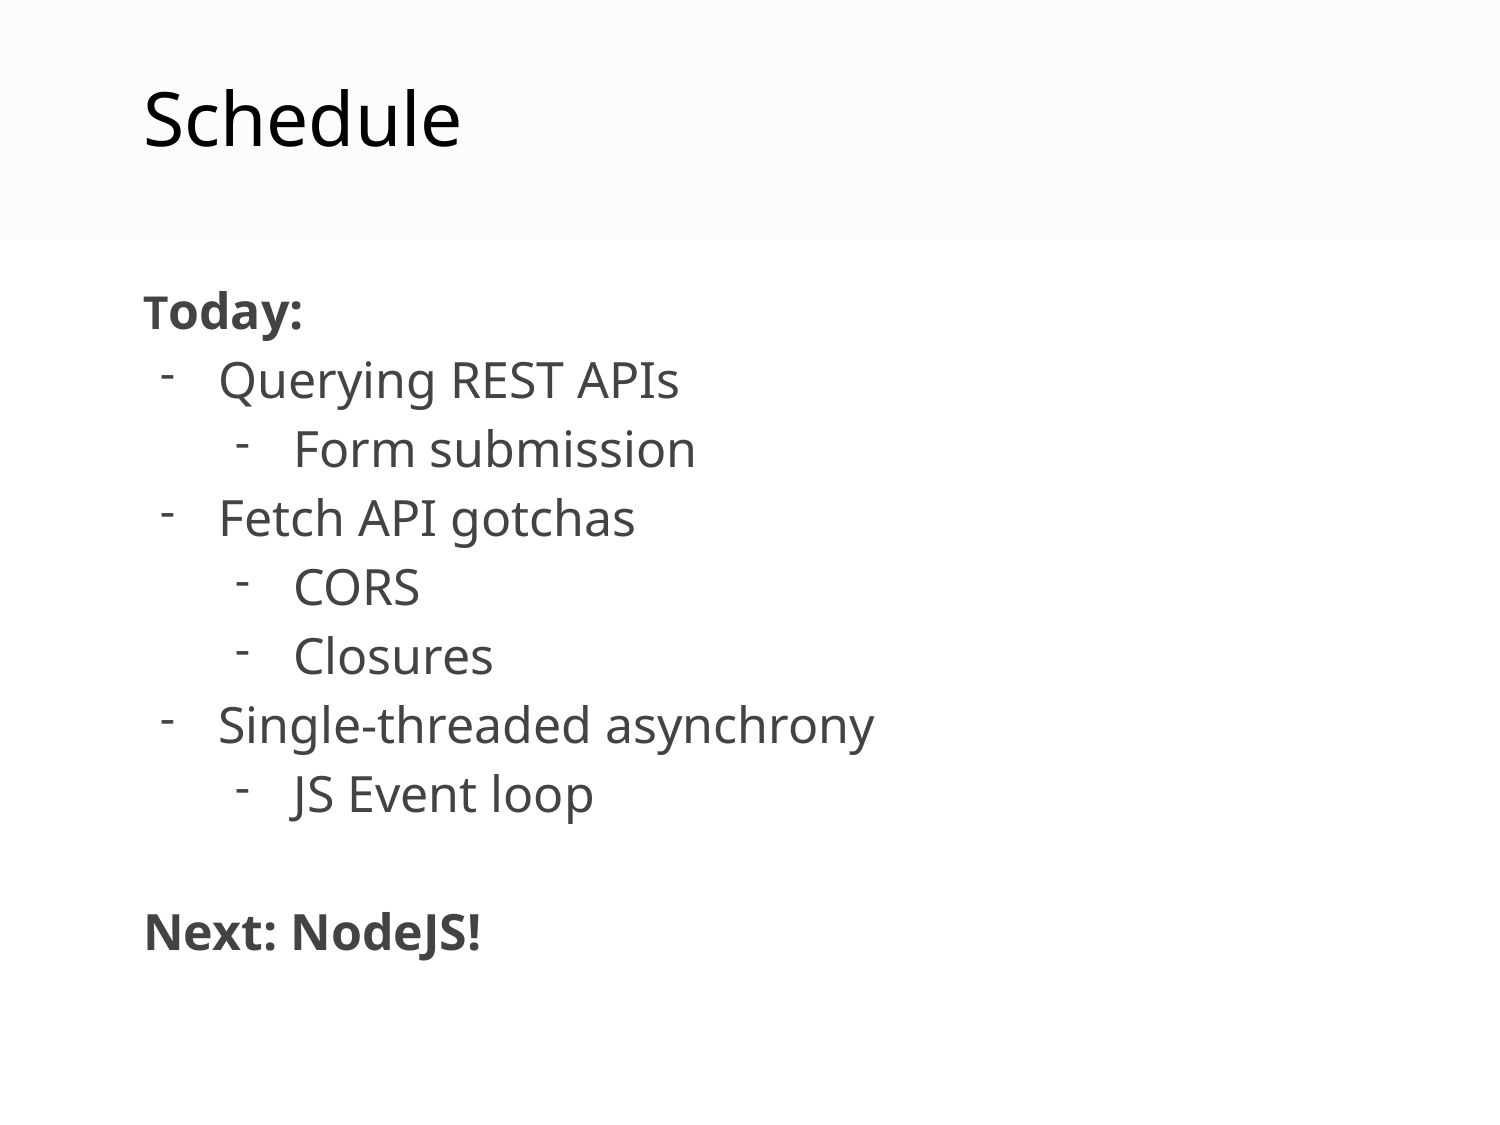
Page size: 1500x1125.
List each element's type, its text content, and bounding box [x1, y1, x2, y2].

title Schedule [128, 56, 1372, 183]
list Today: Querying REST APIs Form submission Fetch API gotchas CORS Closures Single-threaded asynchrony JS Event loop Next: NodeJS! [128, 255, 1372, 1074]
